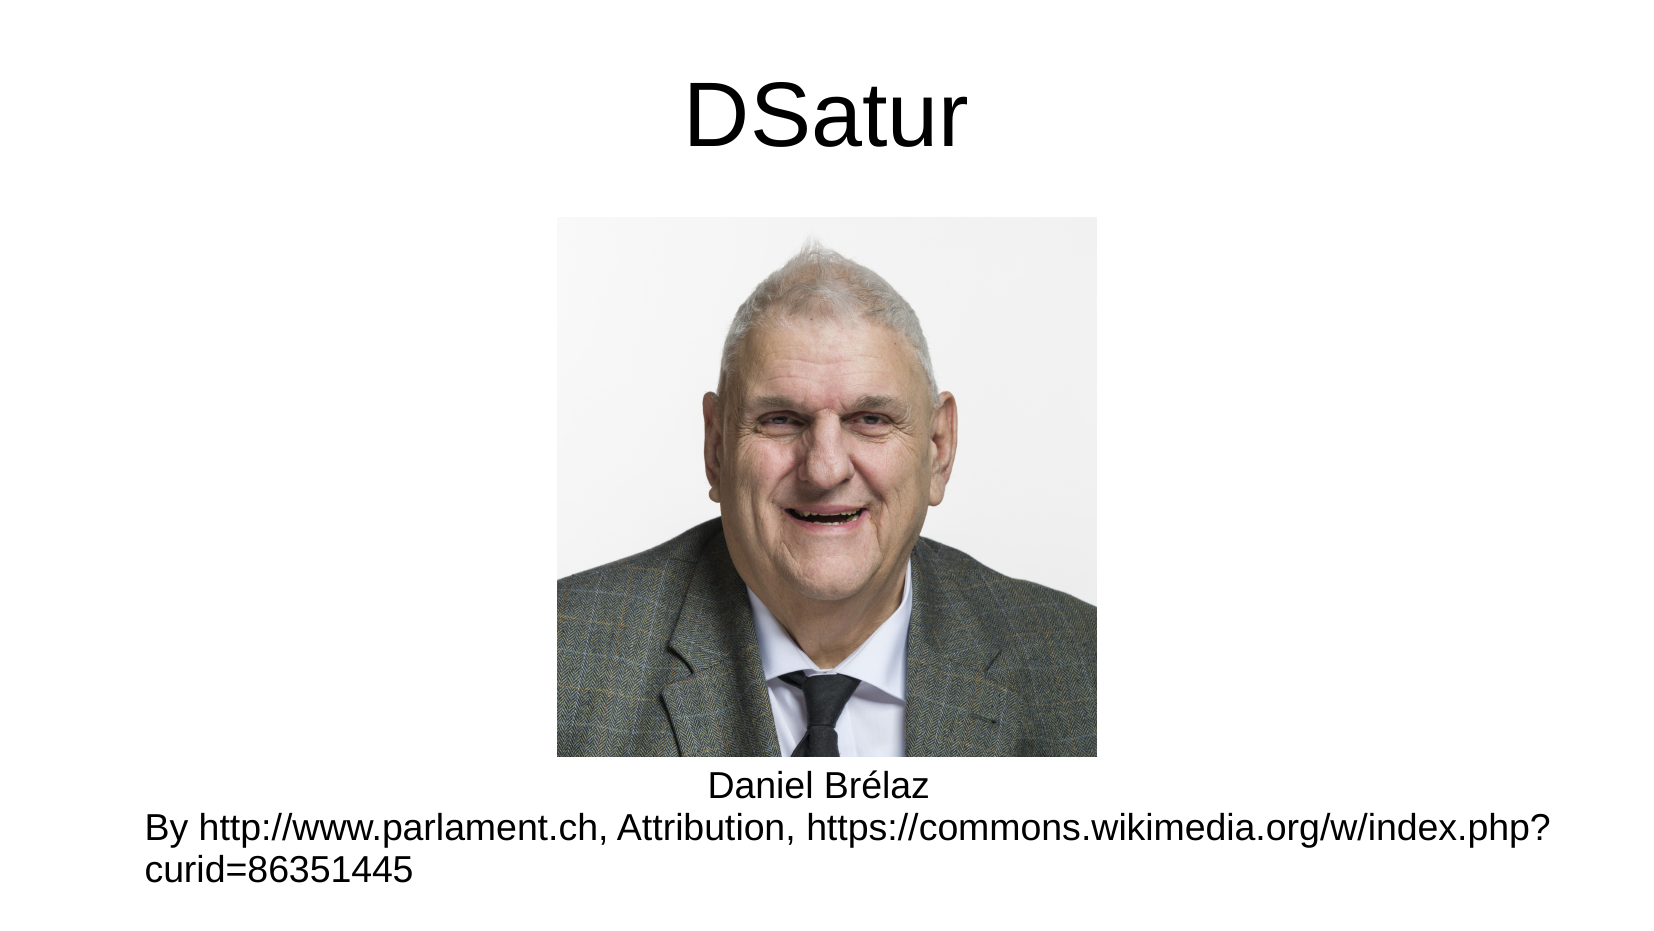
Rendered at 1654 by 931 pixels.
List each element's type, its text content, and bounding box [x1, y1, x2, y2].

text_box Daniel Brélaz [693, 757, 945, 814]
title DSatur [82, 37, 1571, 193]
text_box By http://www.parlament.ch, Attribution, https://commons.wikimedia.org/w/index.php?curid=86351445 [129, 798, 1567, 898]
picture [557, 217, 1097, 758]
